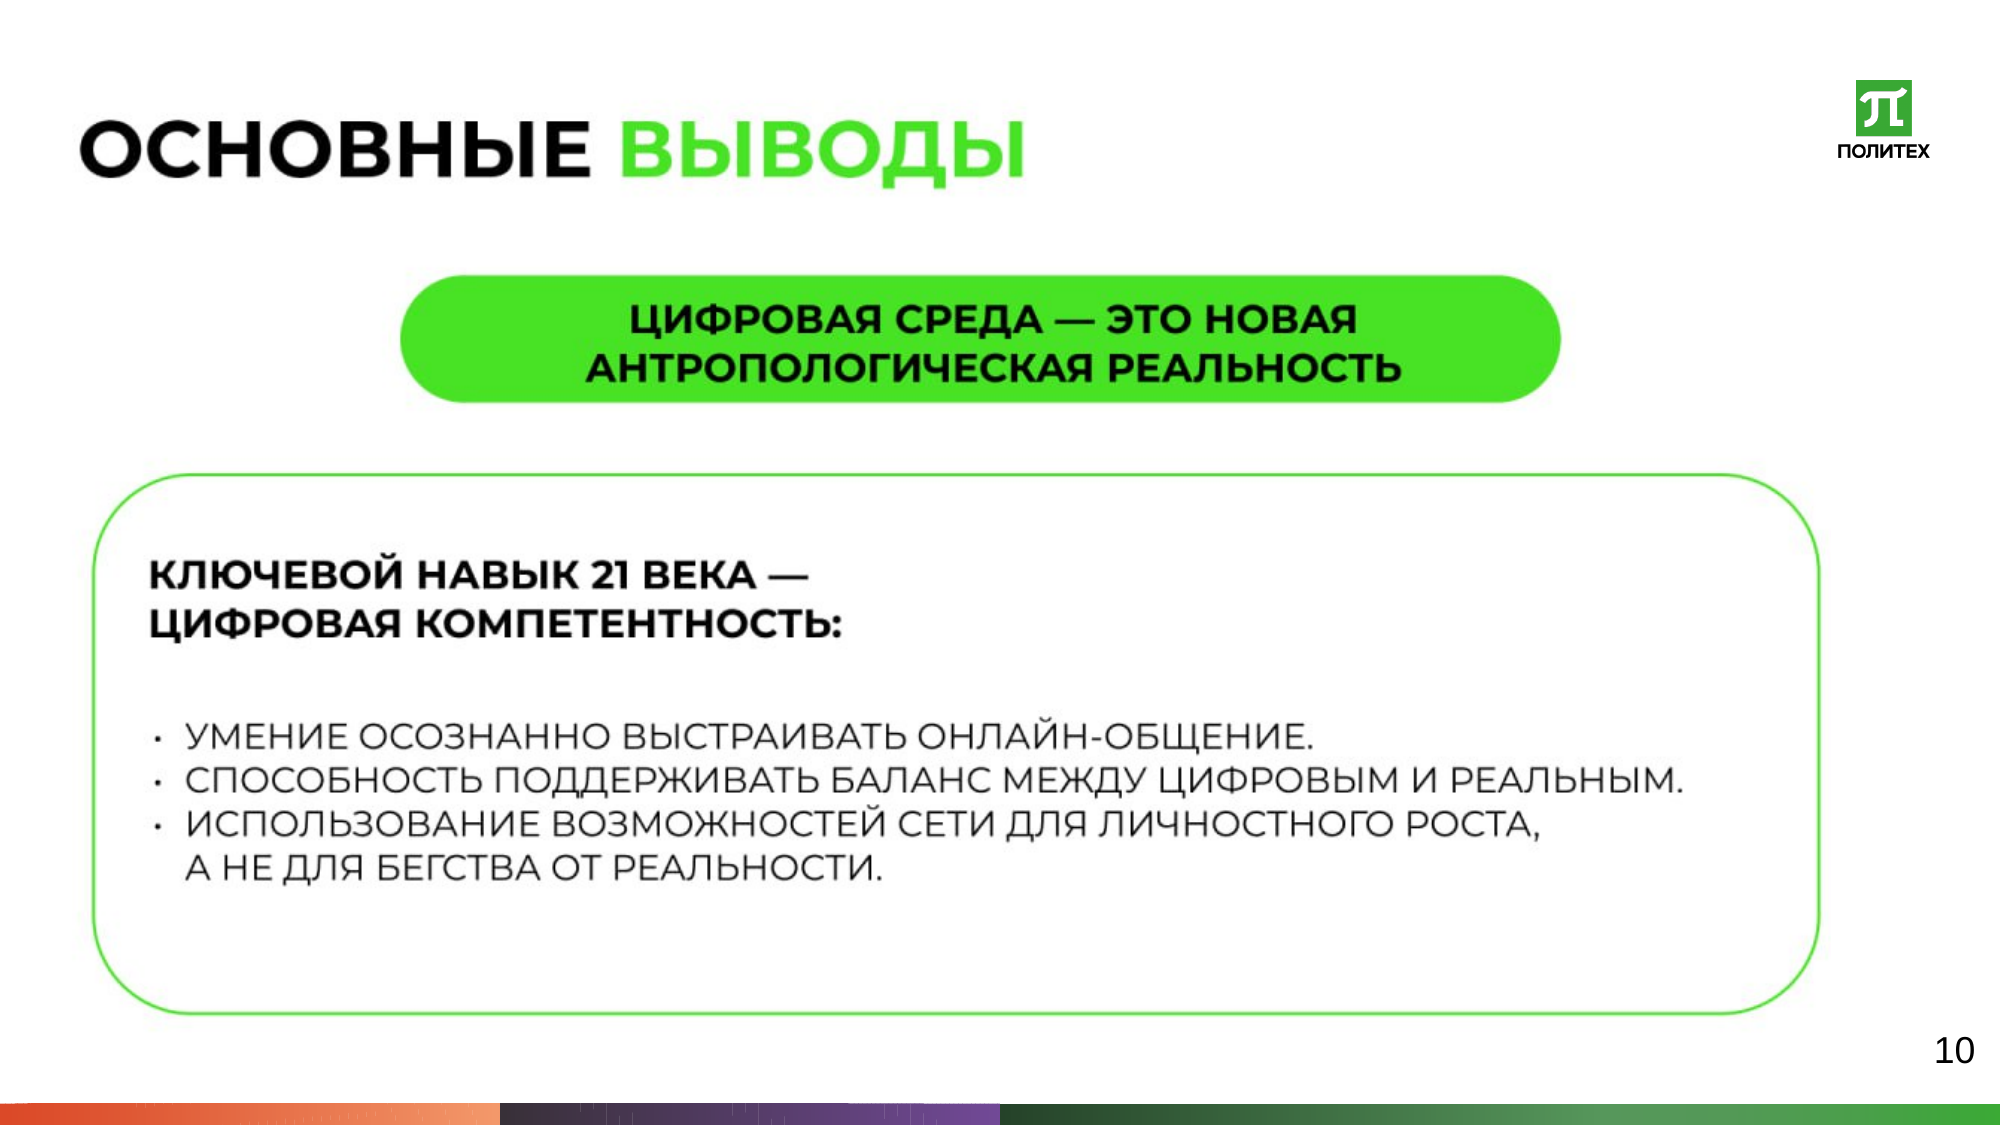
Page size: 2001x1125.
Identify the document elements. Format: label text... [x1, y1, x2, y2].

text_box <номер> [1919, 1022, 2000, 1093]
picture [1, 29, 1831, 1042]
picture [1838, 80, 1930, 158]
